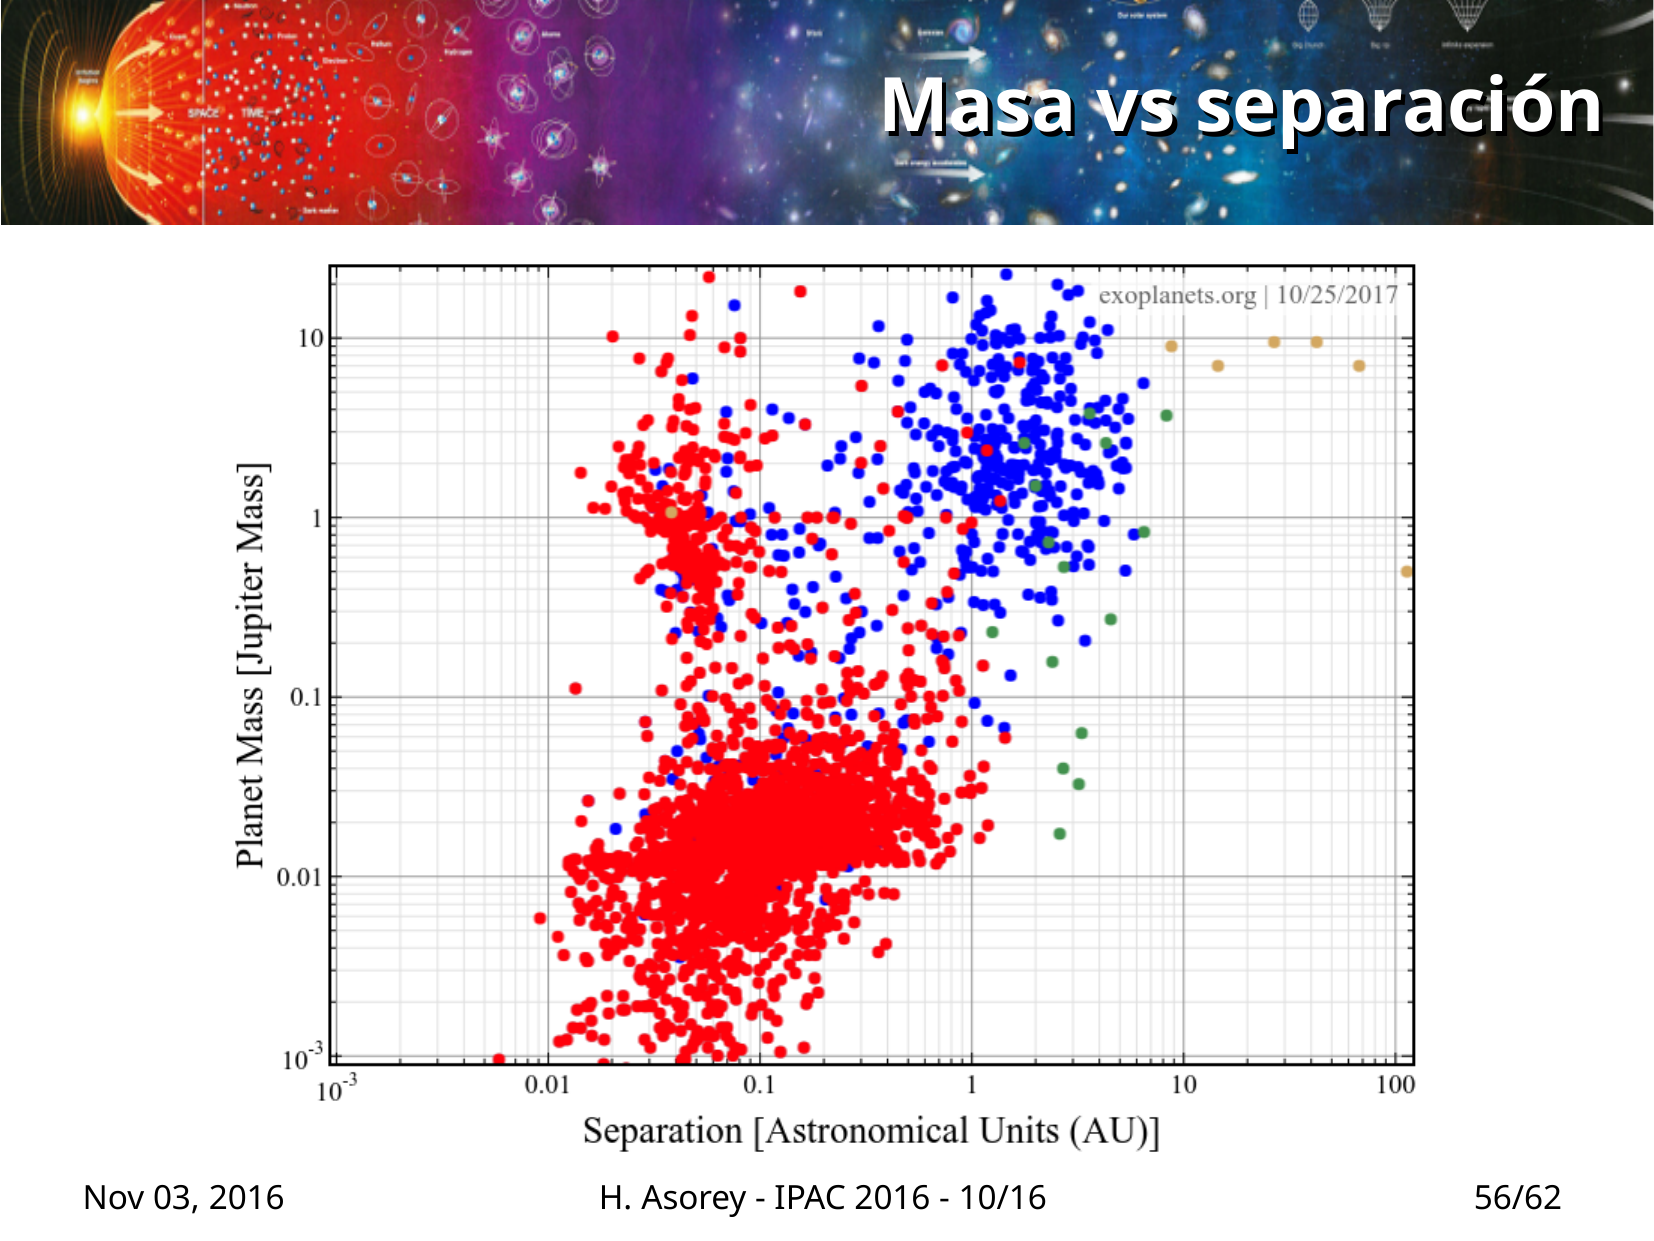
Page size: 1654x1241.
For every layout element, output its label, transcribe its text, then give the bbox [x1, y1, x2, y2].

picture [1, 0, 1654, 225]
title Masa vs separación [45, 15, 1606, 191]
picture [225, 254, 1426, 1156]
